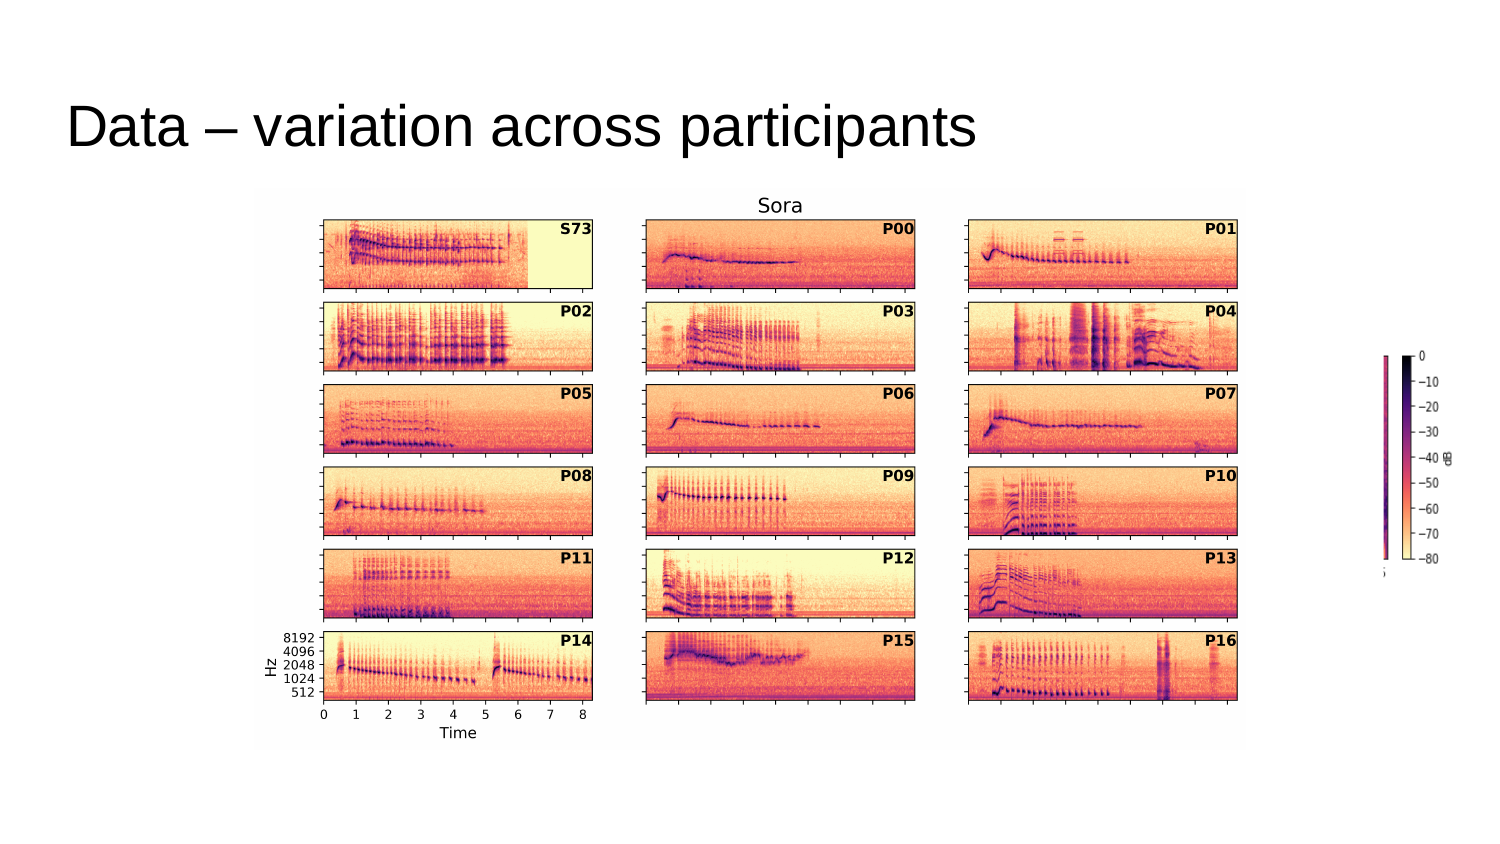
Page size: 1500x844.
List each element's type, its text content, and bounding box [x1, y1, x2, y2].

picture [1383, 342, 1462, 606]
picture [254, 188, 1246, 750]
title Data – variation across participants [51, 72, 1449, 167]
